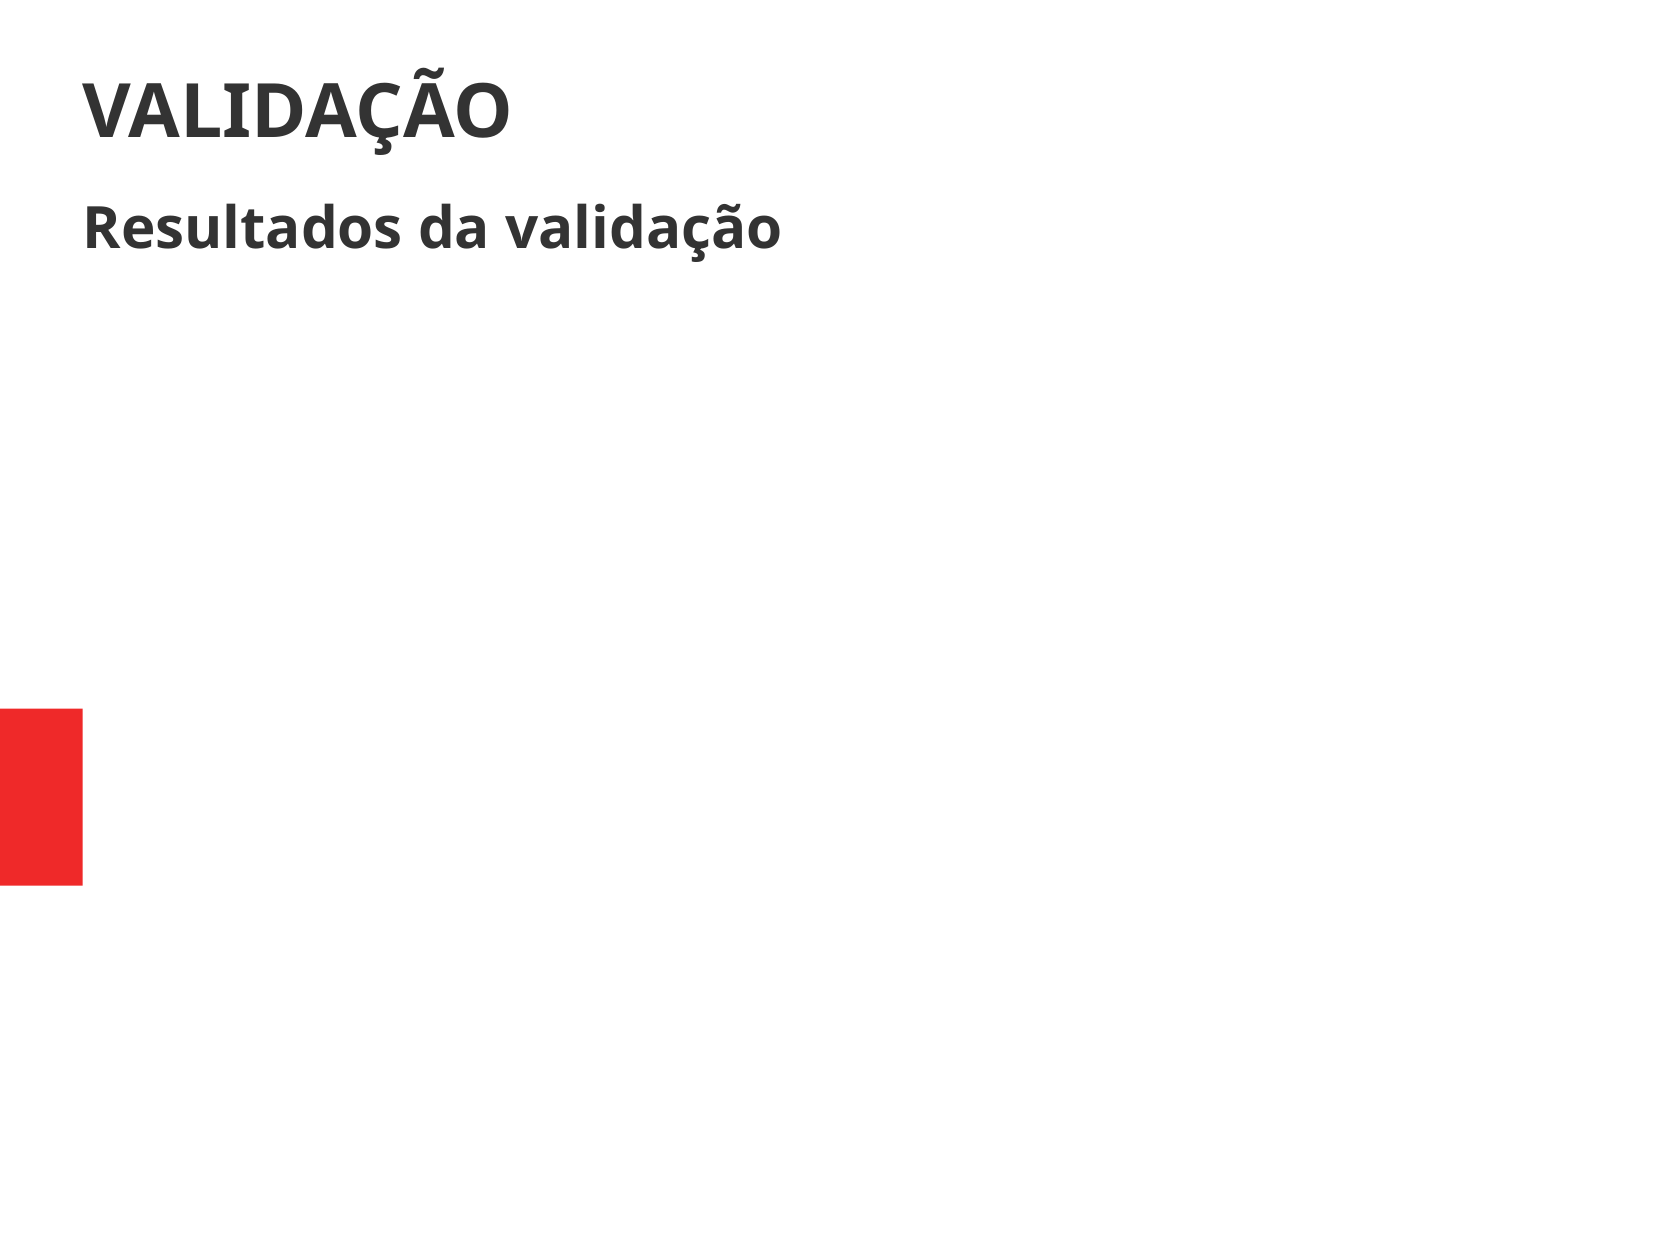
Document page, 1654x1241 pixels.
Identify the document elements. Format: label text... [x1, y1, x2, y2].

text_box Resultados da validação [82, 167, 1571, 284]
text_box VALIDAÇÃO [82, 49, 1571, 166]
